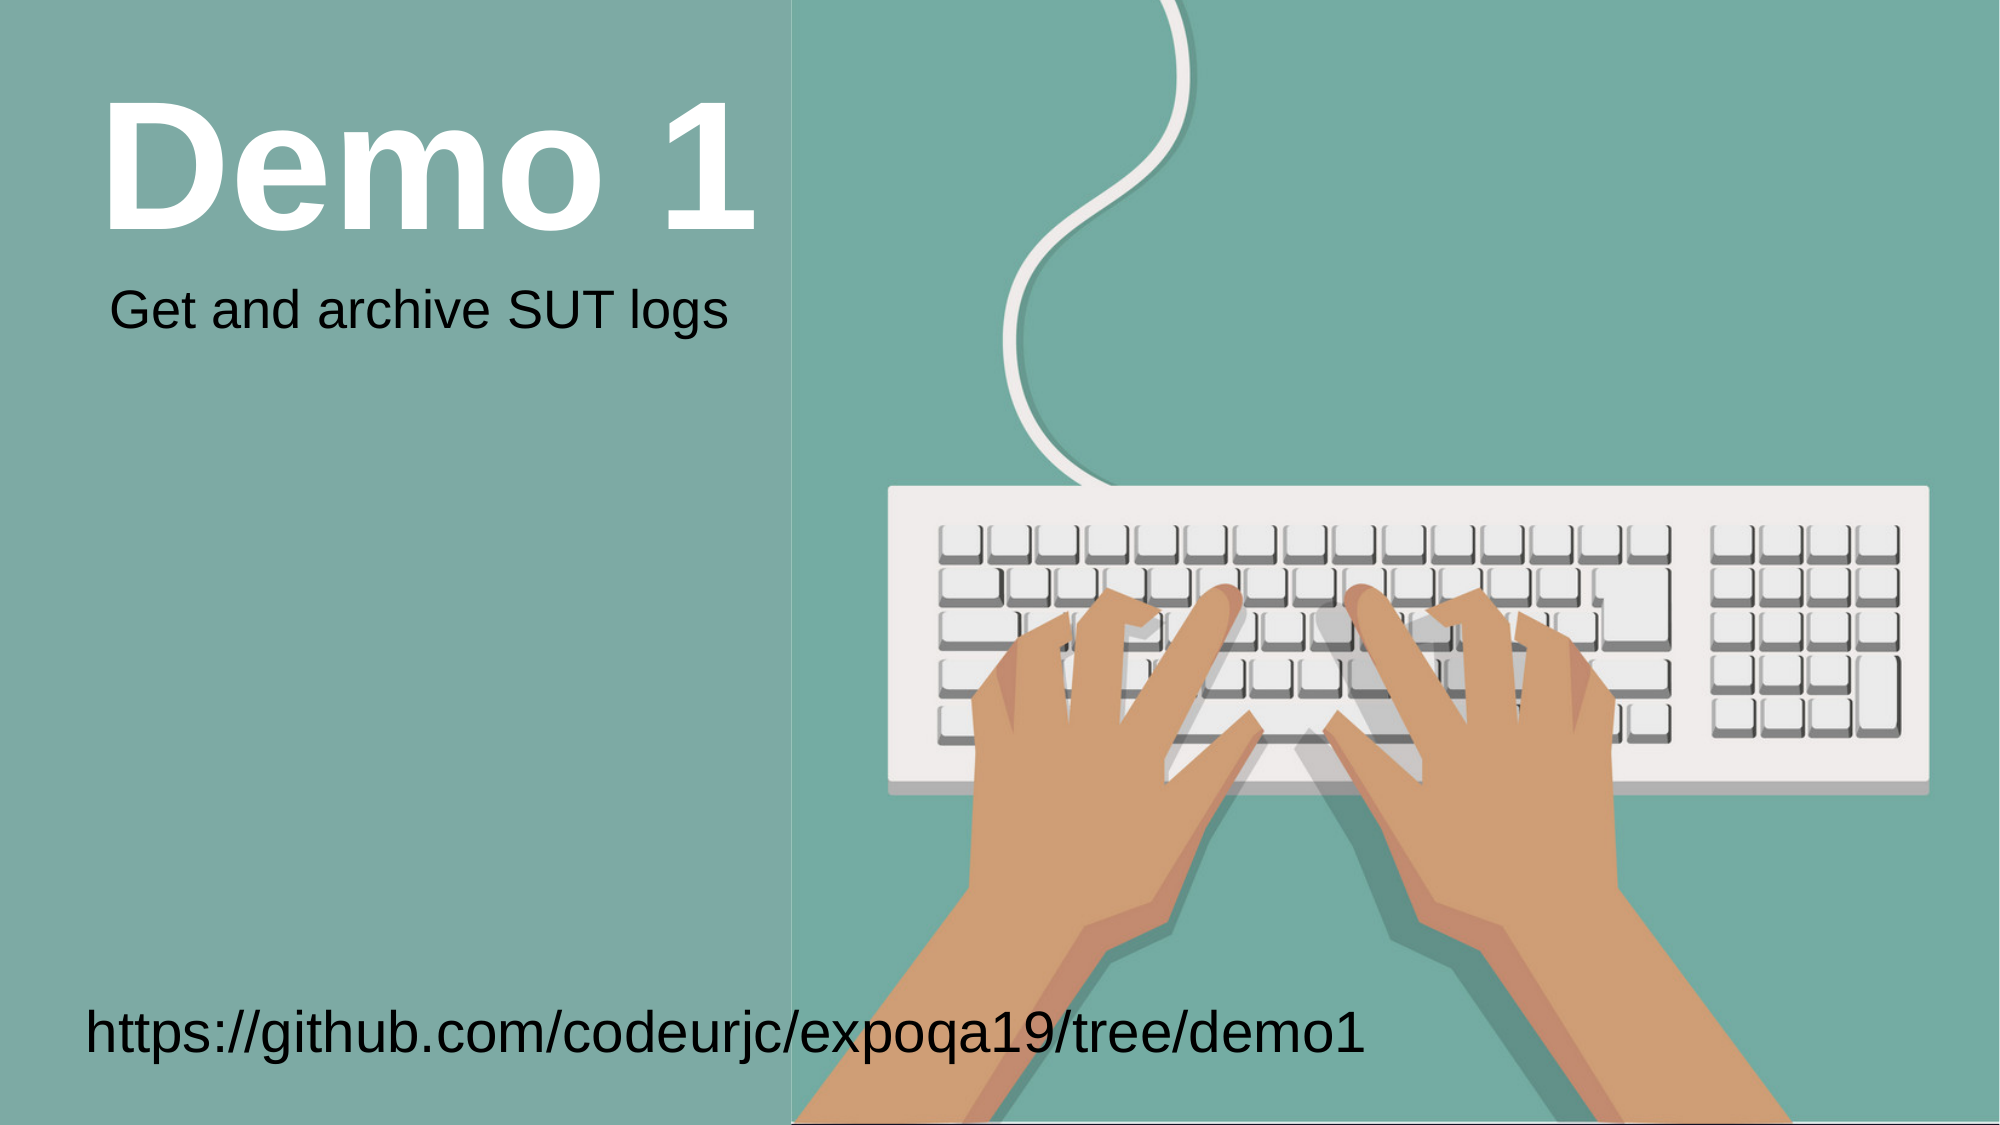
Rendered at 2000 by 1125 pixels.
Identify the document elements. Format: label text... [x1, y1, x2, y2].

text_box https://github.com/codeurjc/expoqa19/tree/demo1 [70, 992, 1407, 1087]
text_box [0, 0, 791, 1125]
text_box Get and archive SUT logs [94, 271, 746, 348]
picture [791, 0, 2000, 1125]
title Demo 1 [83, 115, 791, 225]
